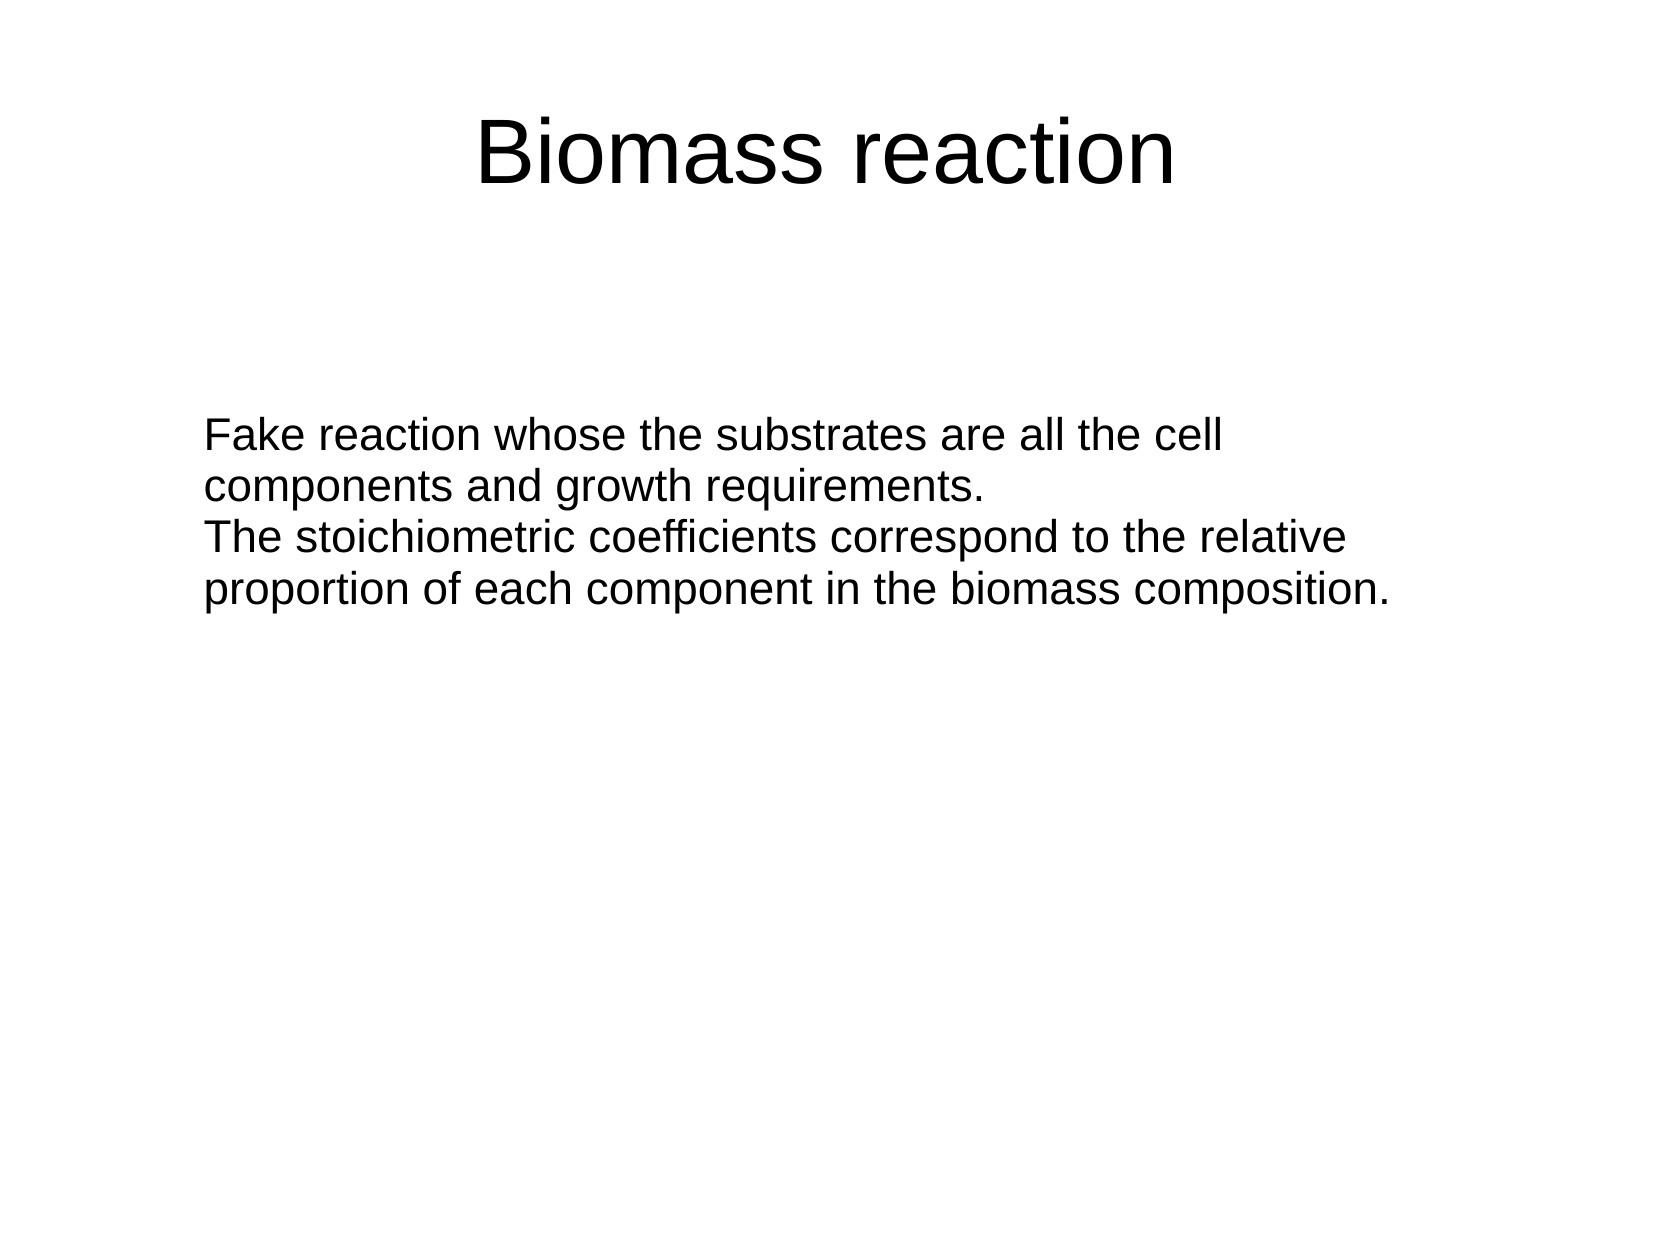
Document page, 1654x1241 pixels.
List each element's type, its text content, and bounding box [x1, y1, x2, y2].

text_box Fake reaction whose the substrates are all the cell components and growth requirements. The stoichiometric coefficients correspond to the relative proportion of each component in the biomass composition. [188, 401, 1465, 622]
title Biomass reaction [82, 49, 1570, 256]
